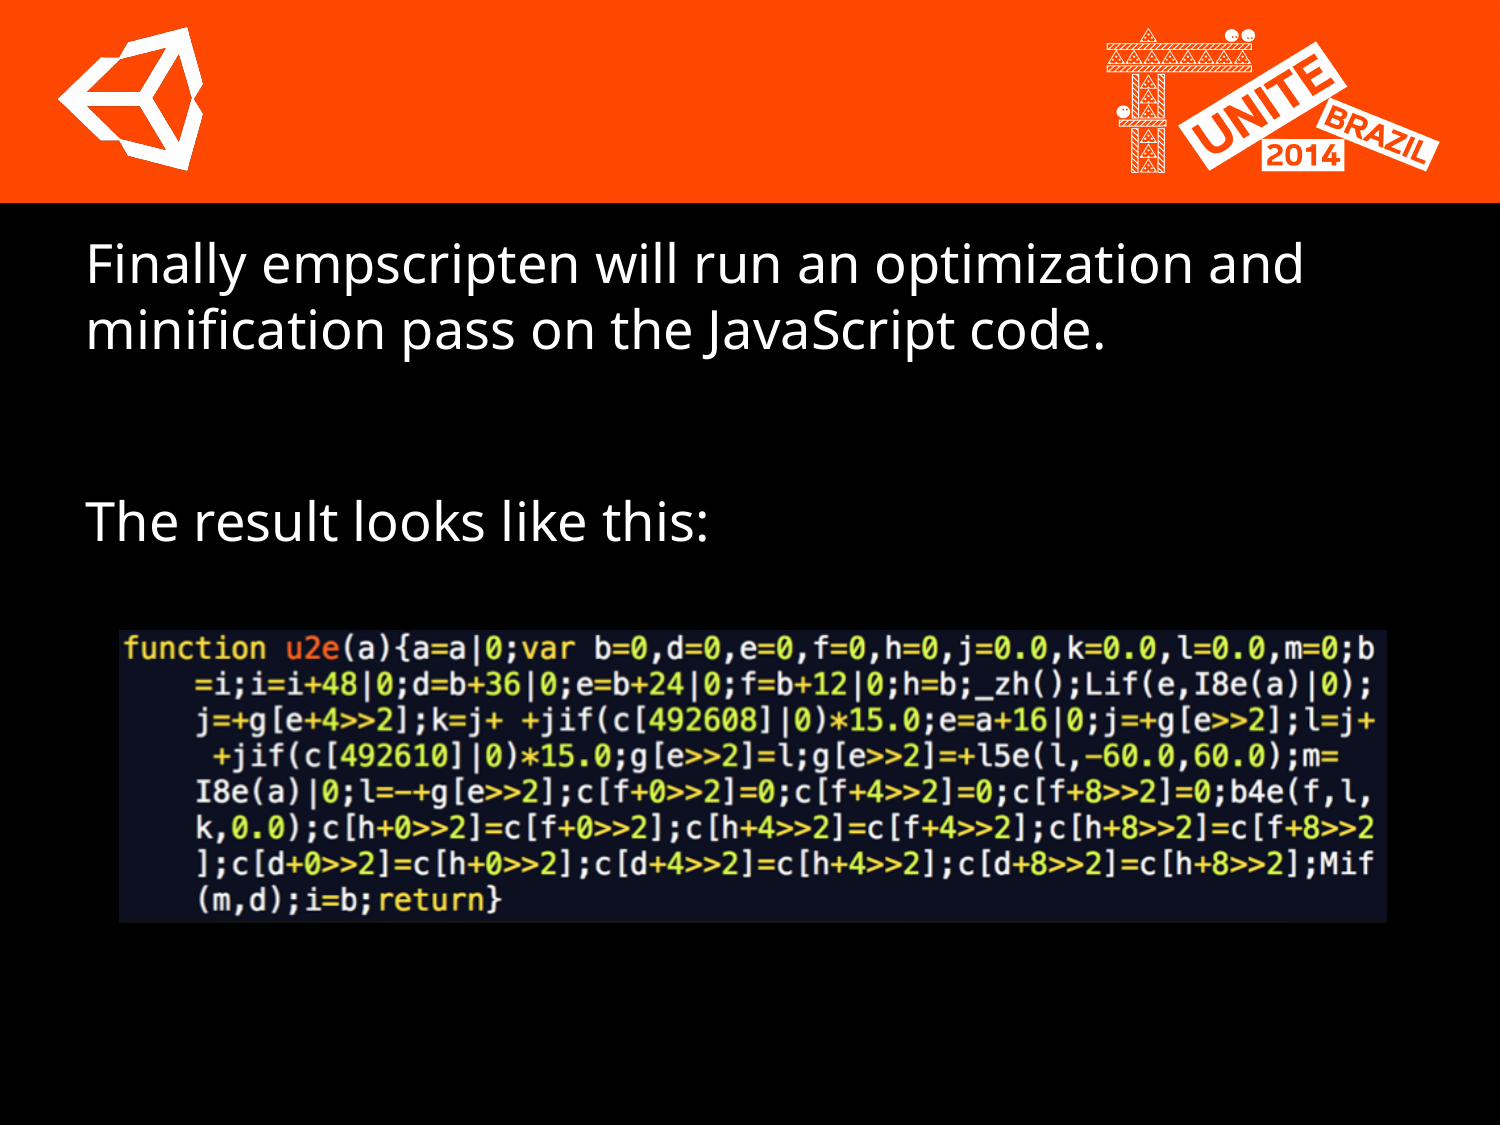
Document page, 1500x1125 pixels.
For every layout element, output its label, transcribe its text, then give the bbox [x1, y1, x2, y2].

picture [56, 26, 203, 171]
picture [119, 630, 1387, 924]
list Finally empscripten will run an optimization and minification pass on the JavaScript code. The result looks like this: [15, 229, 1486, 571]
